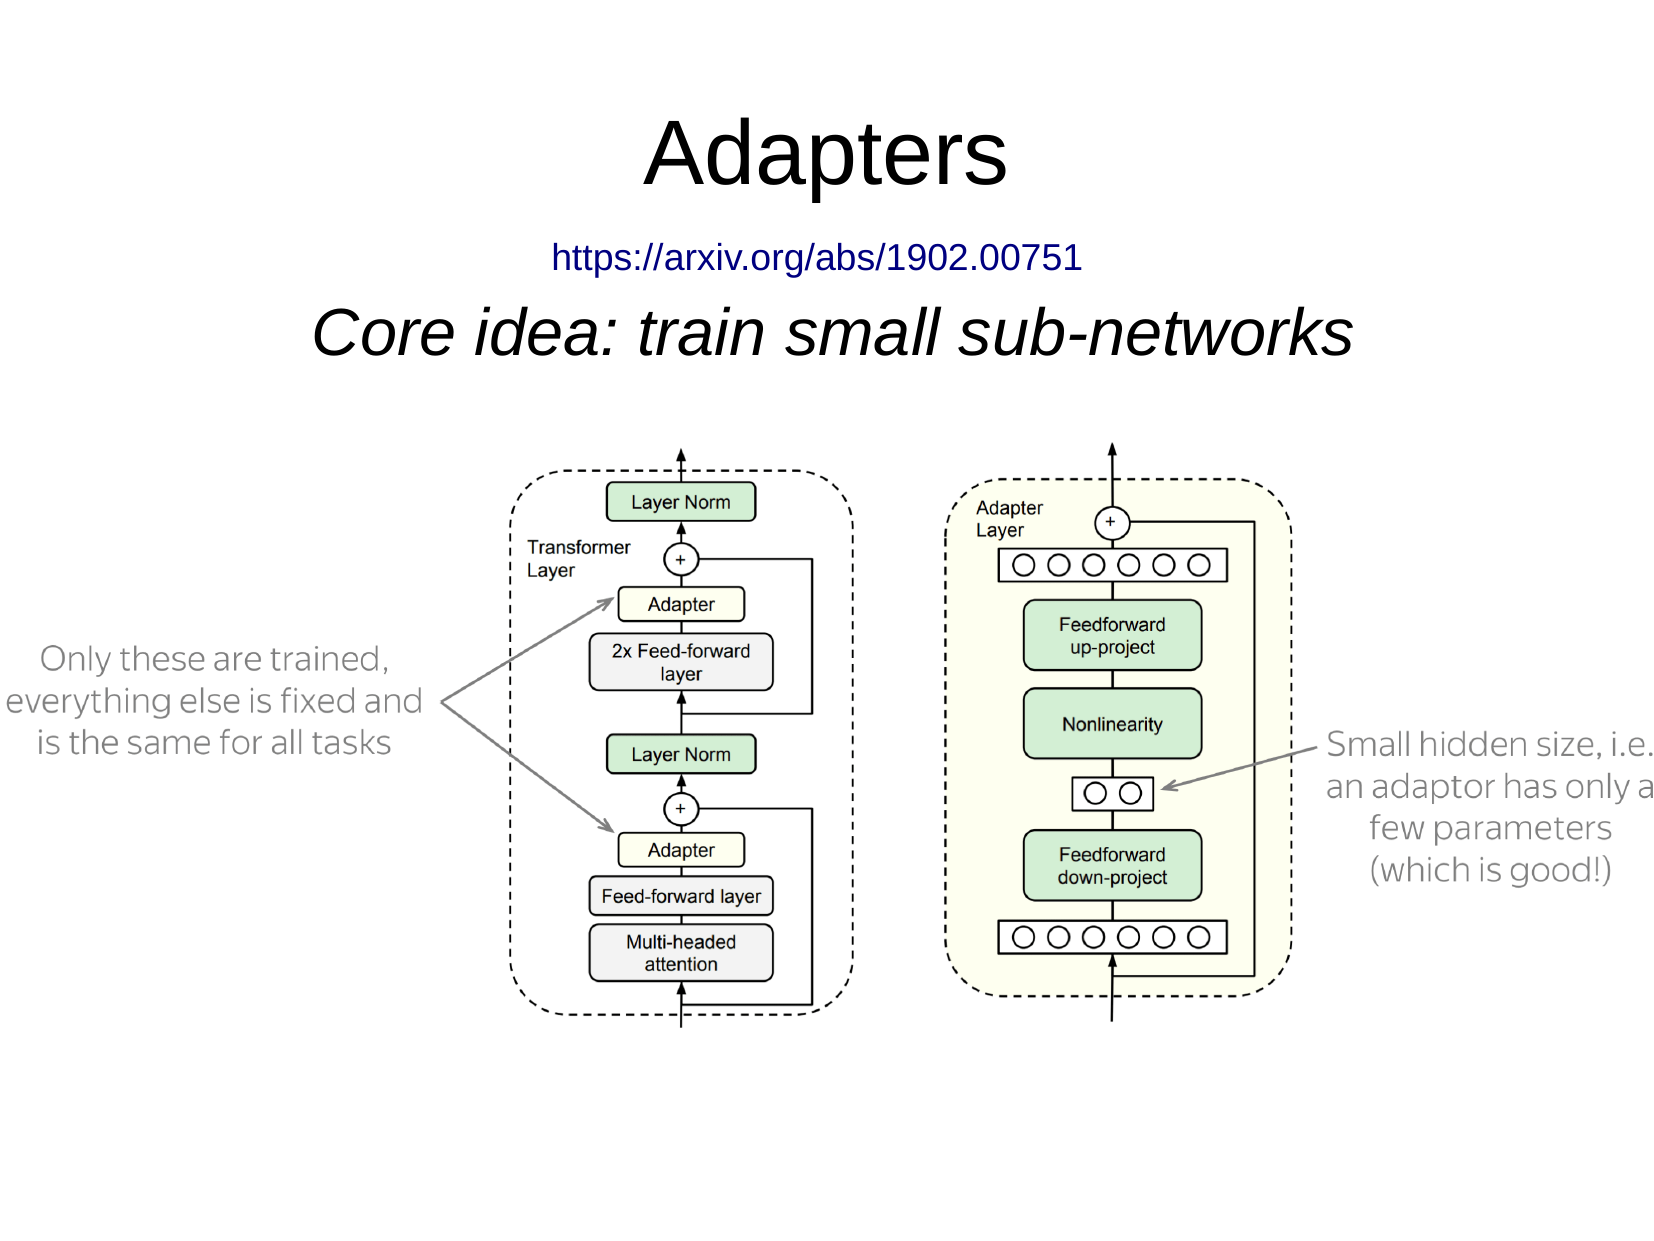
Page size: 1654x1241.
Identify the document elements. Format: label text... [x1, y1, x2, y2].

subtitle Core idea: train small sub-networks [90, 281, 1579, 384]
text_box https://arxiv.org/abs/1902.00751 [536, 228, 1099, 286]
title Adapters [82, 49, 1571, 257]
picture [2, 437, 1654, 1034]
